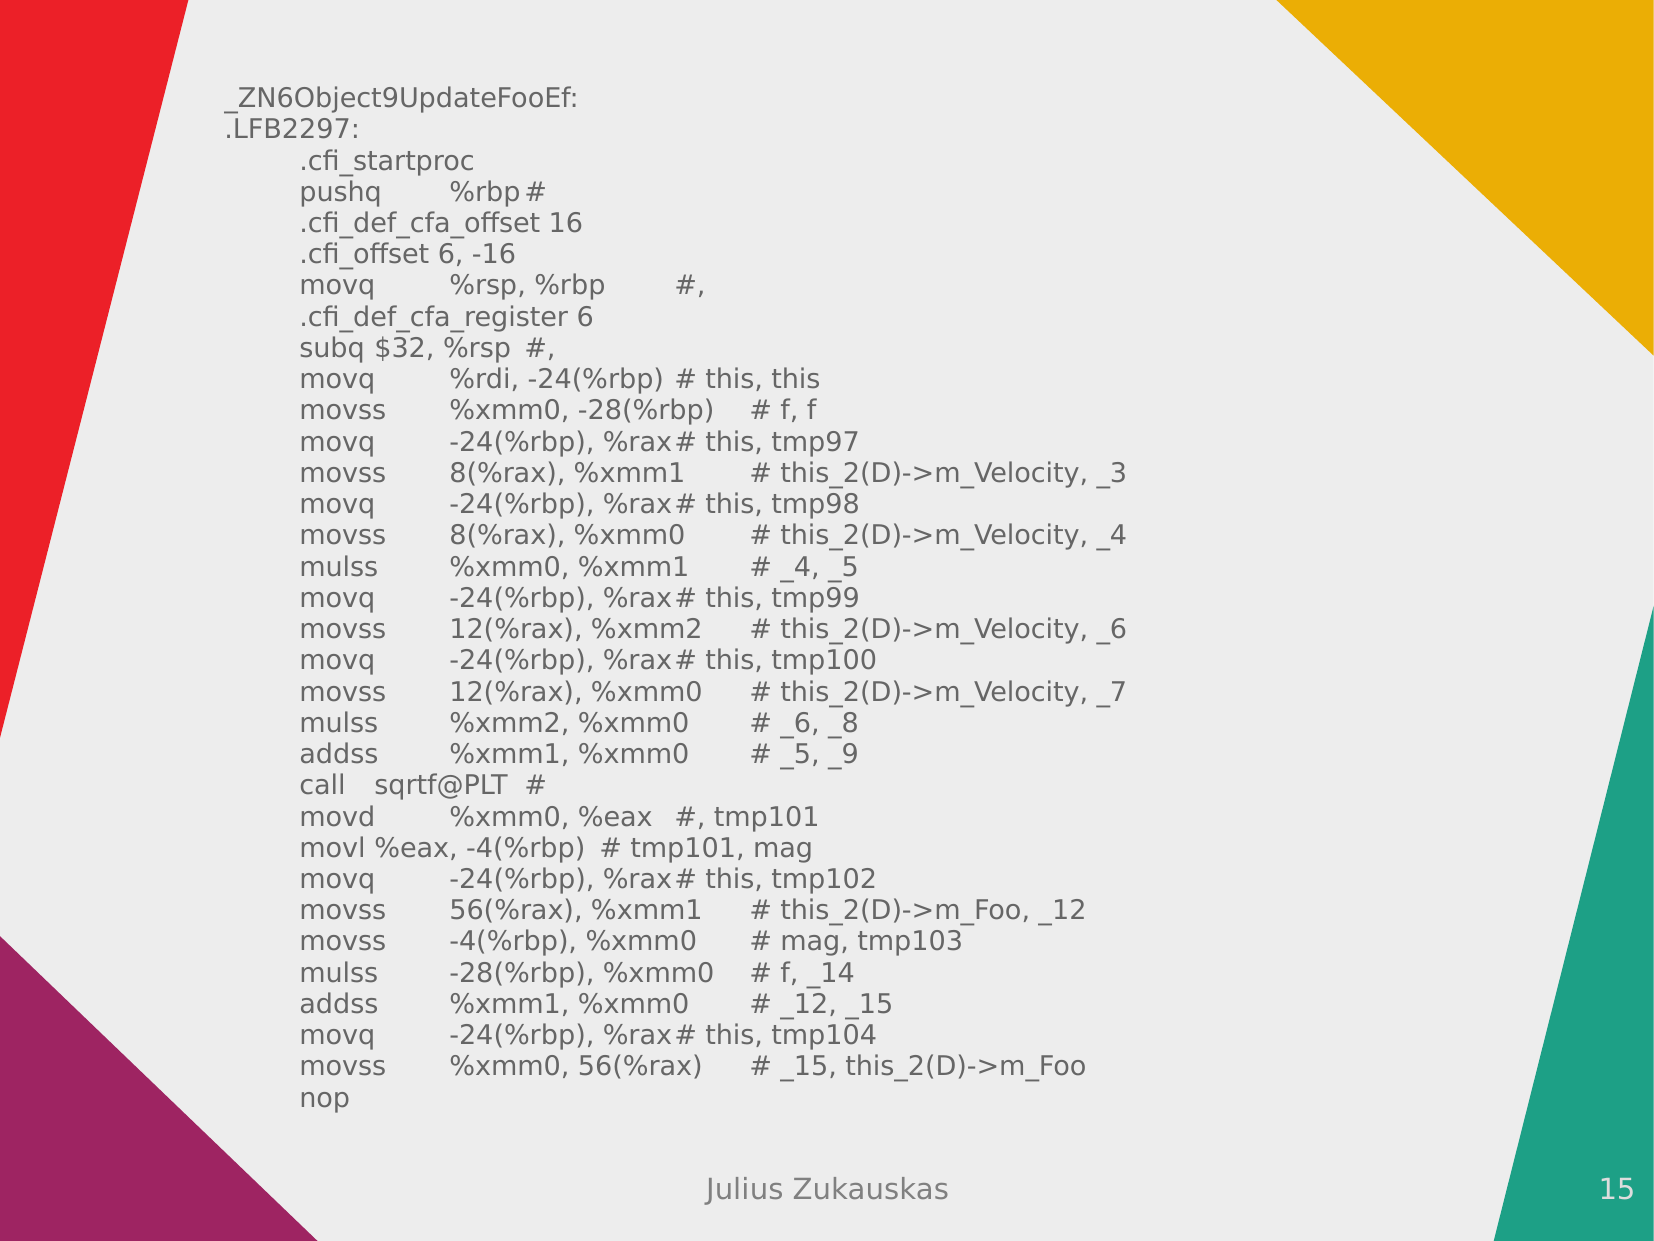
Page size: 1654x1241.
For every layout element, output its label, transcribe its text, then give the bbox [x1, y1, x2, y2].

subtitle _ZN6Object9UpdateFooEf: .LFB2297: .cfi_startproc pushq %rbp # .cfi_def_cfa_offset 16 .cfi_offset 6, -16 movq %rsp, %rbp #, .cfi_def_cfa_register 6 subq $32, %rsp #, movq %rdi, -24(%rbp) # this, this movss %xmm0, -28(%rbp) # f, f movq -24(%rbp), %rax # this, tmp97 movss 8(%rax), %xmm1 # this_2(D)->m_Velocity, _3 movq -24(%rbp), %rax # this, tmp98 movss 8(%rax), %xmm0 # this_2(D)->m_Velocity, _4 mulss %xmm0, %xmm1 # _4, _5 movq -24(%rbp), %rax # this, tmp99 movss 12(%rax), %xmm2 # this_2(D)->m_Velocity, _6 movq -24(%rbp), %rax # this, tmp100 movss 12(%rax), %xmm0 # this_2(D)->m_Velocity, _7 mulss %xmm2, %xmm0 # _6, _8 addss %xmm1, %xmm0 # _5, _9 call sqrtf@PLT # movd %xmm0, %eax #, tmp101 movl %eax, -4(%rbp) # tmp101, mag movq -24(%rbp), %rax # this, tmp102 movss 56(%rax), %xmm1 # this_2(D)->m_Foo, _12 movss -4(%rbp), %xmm0 # mag, tmp103 mulss -28(%rbp), %xmm0 # f, _14 addss %xmm1, %xmm0 # _12, _15 movq -24(%rbp), %rax # this, tmp104 movss %xmm0, 56(%rax) # _15, this_2(D)->m_Foo nop [224, 23, 1256, 1173]
